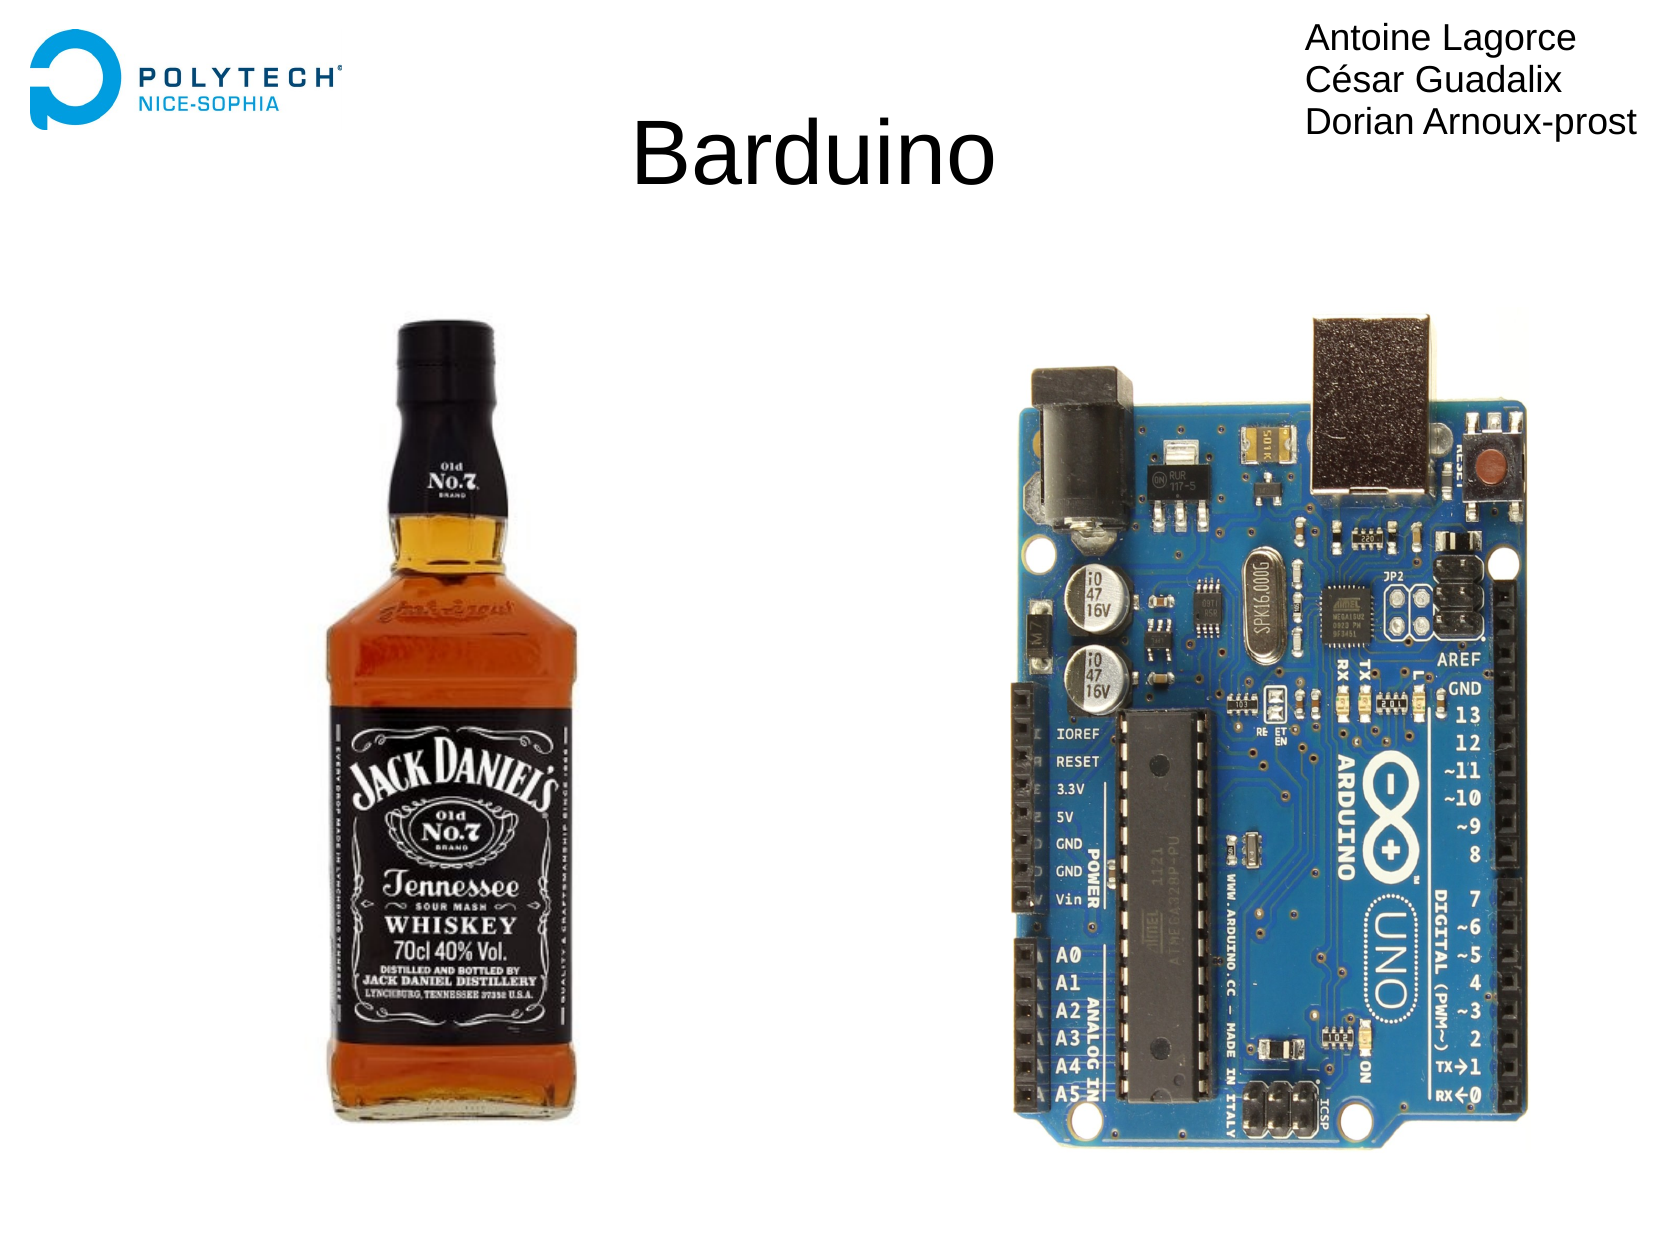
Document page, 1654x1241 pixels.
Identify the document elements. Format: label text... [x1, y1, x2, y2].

picture [30, 299, 874, 1144]
picture [30, 29, 70, 64]
text_box Antoine Lagorce César Guadalix Dorian Arnoux-prost [1290, 9, 1654, 151]
title Barduino [82, 49, 1571, 257]
picture [30, 119, 40, 130]
picture [30, 49, 103, 106]
picture [1008, 306, 1531, 1156]
picture [48, 29, 342, 130]
